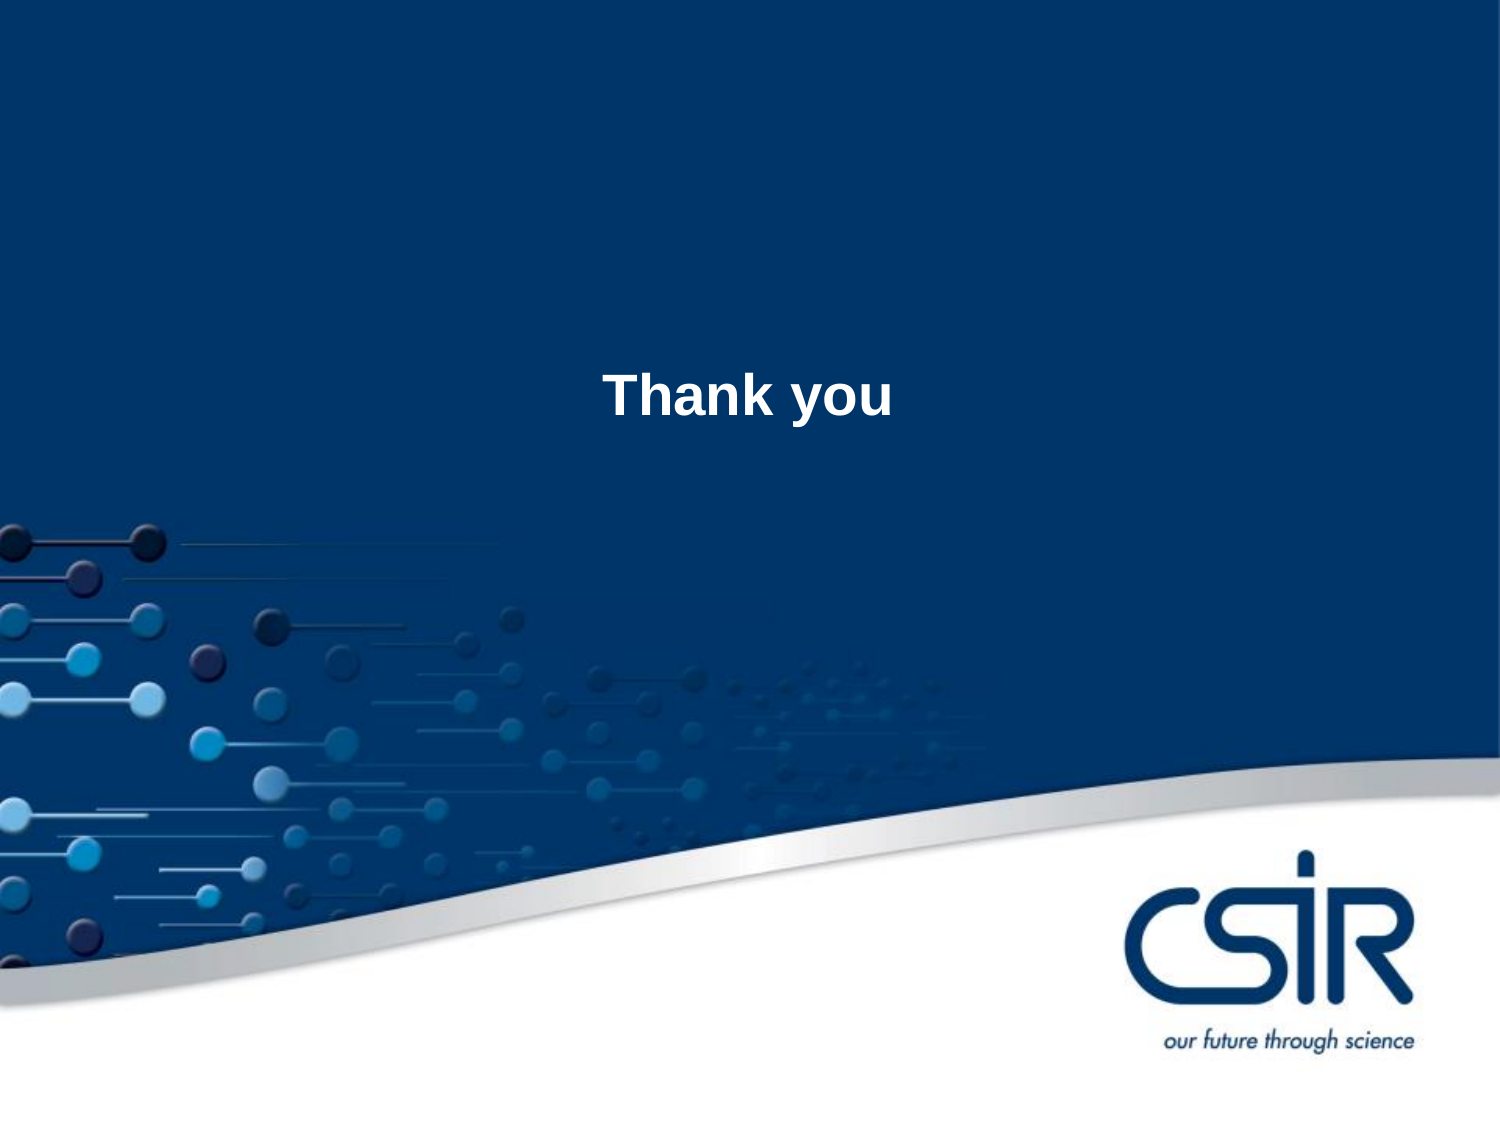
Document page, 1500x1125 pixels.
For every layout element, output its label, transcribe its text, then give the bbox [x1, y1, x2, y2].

picture [0, 0, 1500, 1125]
text_box Thank you [528, 349, 969, 435]
